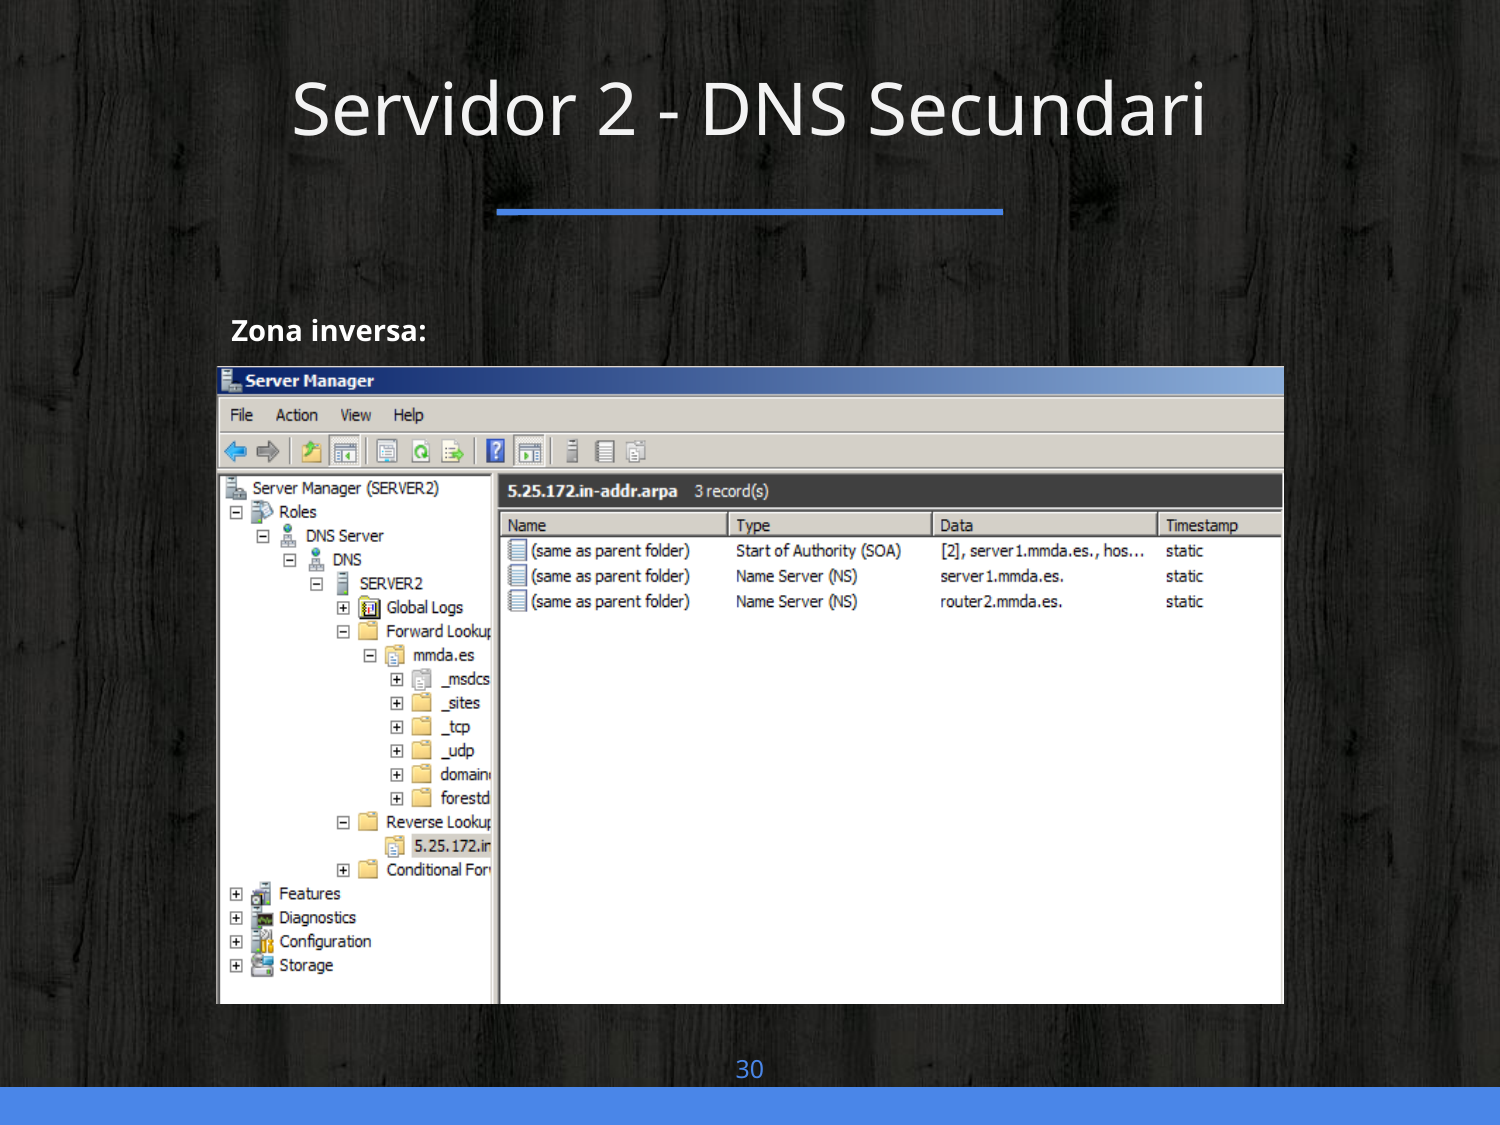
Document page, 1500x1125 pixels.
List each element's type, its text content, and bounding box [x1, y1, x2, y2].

text_box [0, 1087, 1500, 1125]
picture [0, 0, 1500, 1087]
title Servidor 2 - DNS Secundari [75, 0, 1425, 213]
text_box Zona inversa: [216, 297, 486, 367]
slide_number 30 [705, 1038, 795, 1087]
